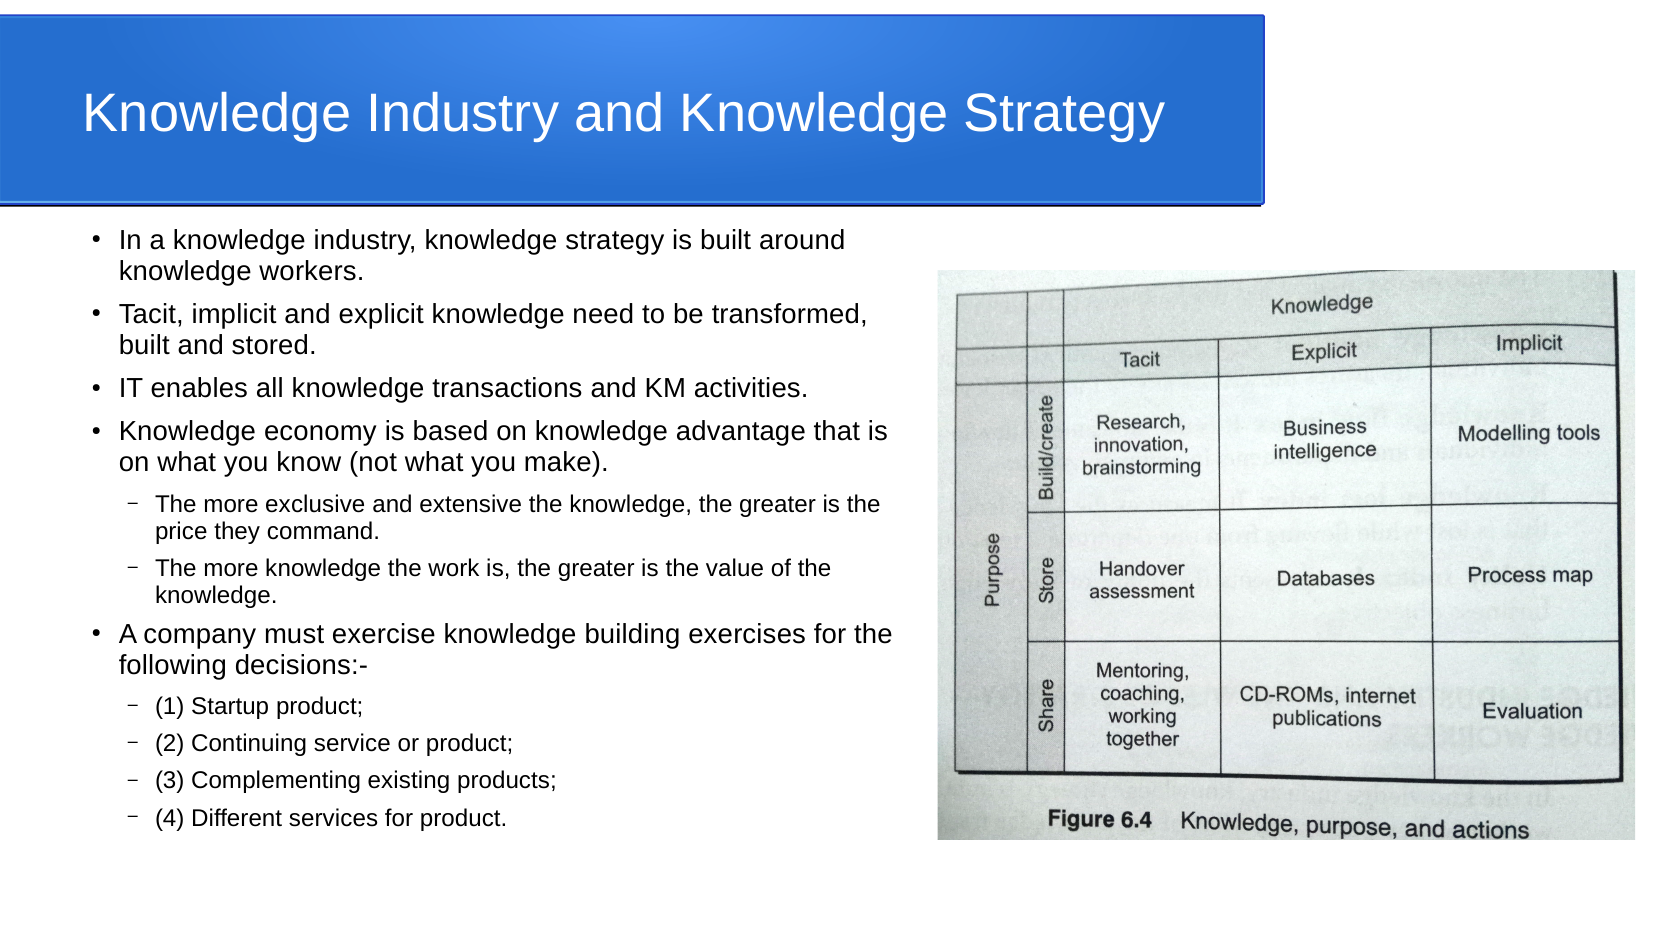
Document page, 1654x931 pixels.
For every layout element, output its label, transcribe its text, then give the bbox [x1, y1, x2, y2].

picture [937, 270, 1636, 840]
title Knowledge Industry and Knowledge Strategy [82, 35, 1235, 189]
list In a knowledge industry, knowledge strategy is built around knowledge workers. Tacit, implicit and explicit knowledge need to be transformed, built and stored. IT enables all knowledge transactions and KM activities. Knowledge economy is based on knowledge advantage that is on what you know (not what you make). The more exclusive and extensive the knowledge, the greater is the price they command. The more knowledge the work is, the greater is the value of the knowledge. A company must exercise knowledge building exercises for the following decisions:- (1) Startup product; (2) Continuing service or product; (3) Complementing existing products; (4) Different services for product. [82, 224, 916, 841]
